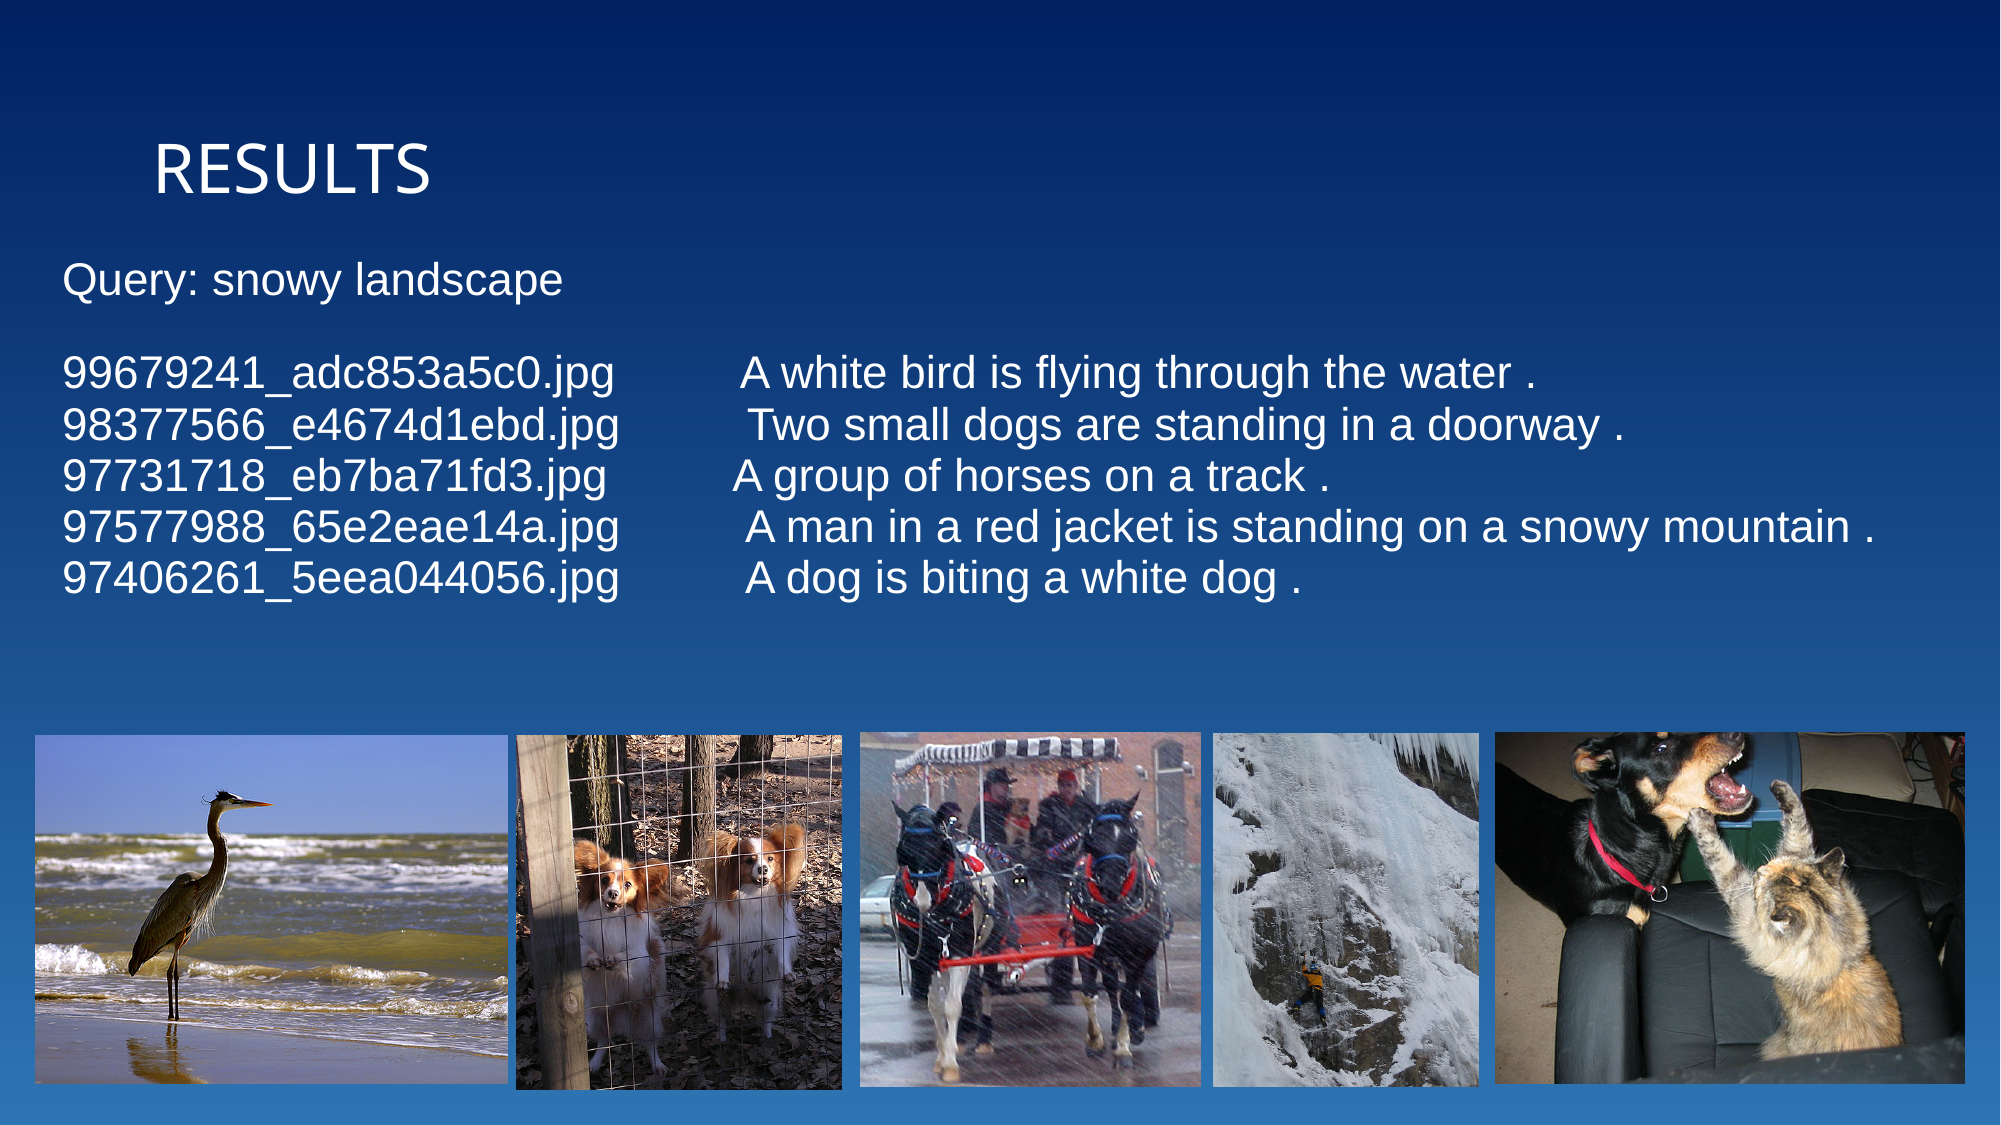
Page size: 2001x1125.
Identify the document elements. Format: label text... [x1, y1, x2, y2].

picture [1495, 732, 1965, 1084]
picture [516, 735, 842, 1090]
picture [35, 735, 508, 1084]
picture [1213, 733, 1479, 1087]
picture [860, 732, 1201, 1087]
title RESULTS [137, 59, 1863, 246]
text_box Query: snowy landscape 99679241_adc853a5c0.jpg A white bird is flying through the water . 98377566_e4674d1ebd.jpg Two small dogs are standing in a doorway . 97731718_eb7ba71fd3.jpg A group of horses on a track . 97577988_65e2eae14a.jpg A man in a red jacket is standing on a snowy mountain . 97406261_5eea044056.jpg A dog is biting a white dog . [47, 246, 1972, 647]
